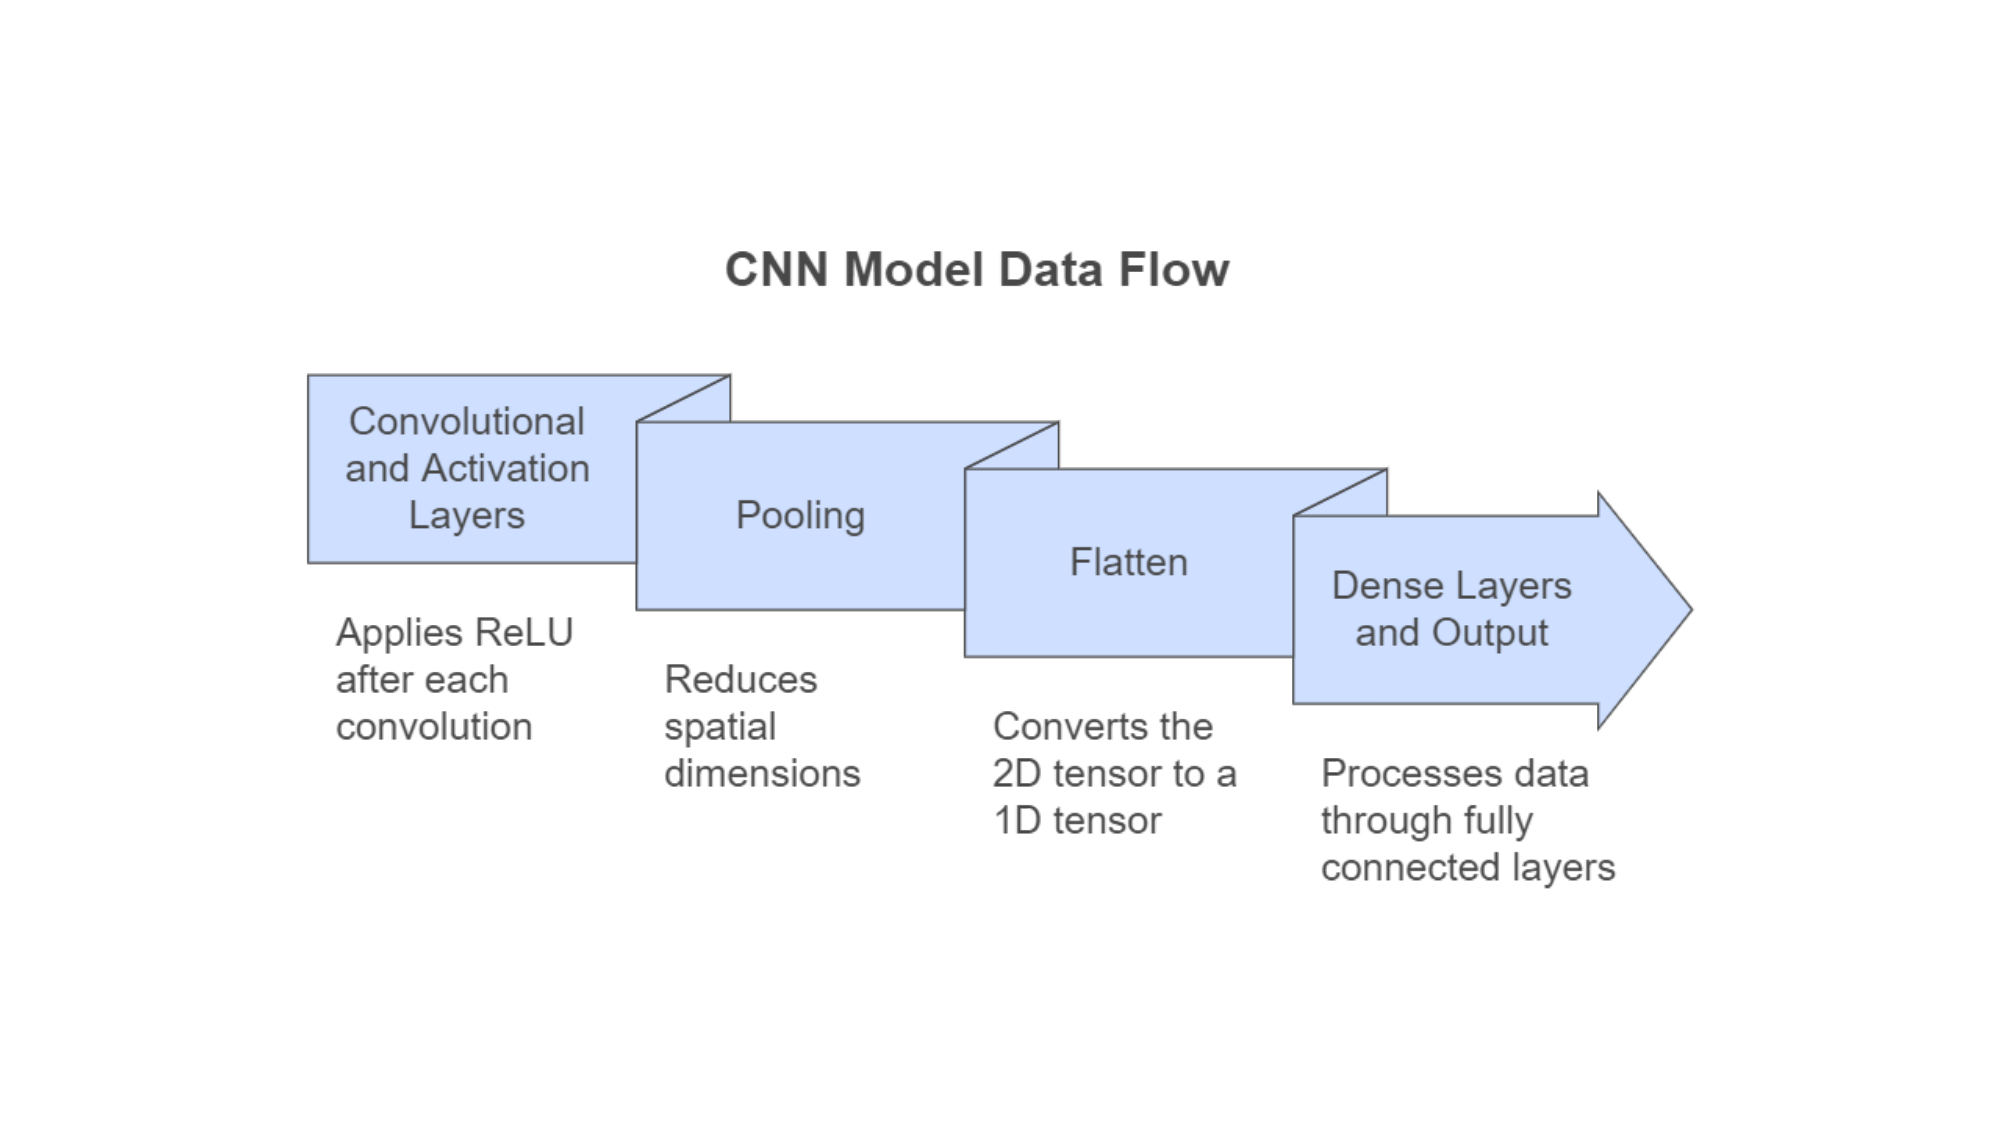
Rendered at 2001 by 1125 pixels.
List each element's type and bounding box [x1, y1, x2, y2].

picture [284, 211, 1718, 915]
